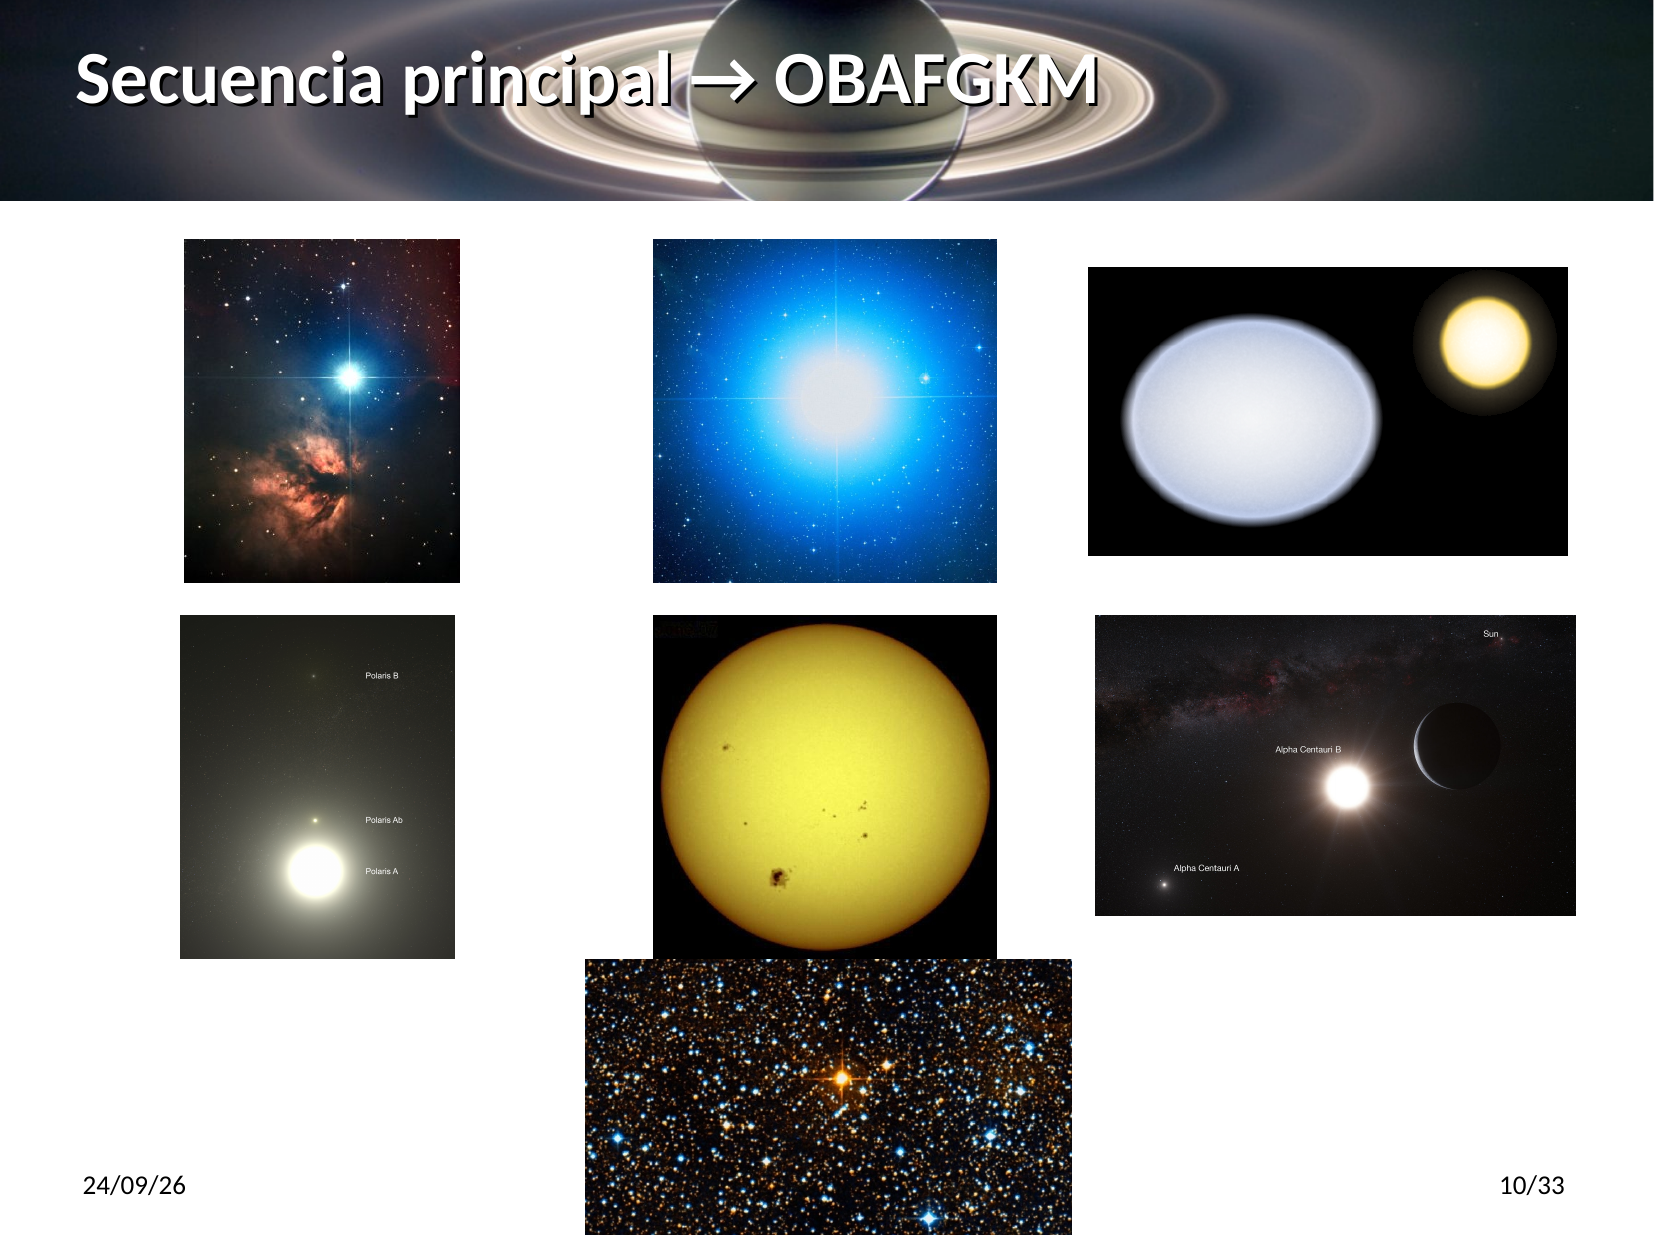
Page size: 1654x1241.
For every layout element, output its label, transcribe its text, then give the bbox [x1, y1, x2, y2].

picture [653, 239, 997, 584]
picture [1095, 615, 1576, 916]
picture [585, 615, 1072, 1235]
picture [180, 615, 455, 959]
picture [0, 0, 1654, 201]
picture [1088, 267, 1568, 556]
title Secuencia principal → OBAFGKM [75, 19, 1564, 151]
picture [184, 239, 460, 584]
